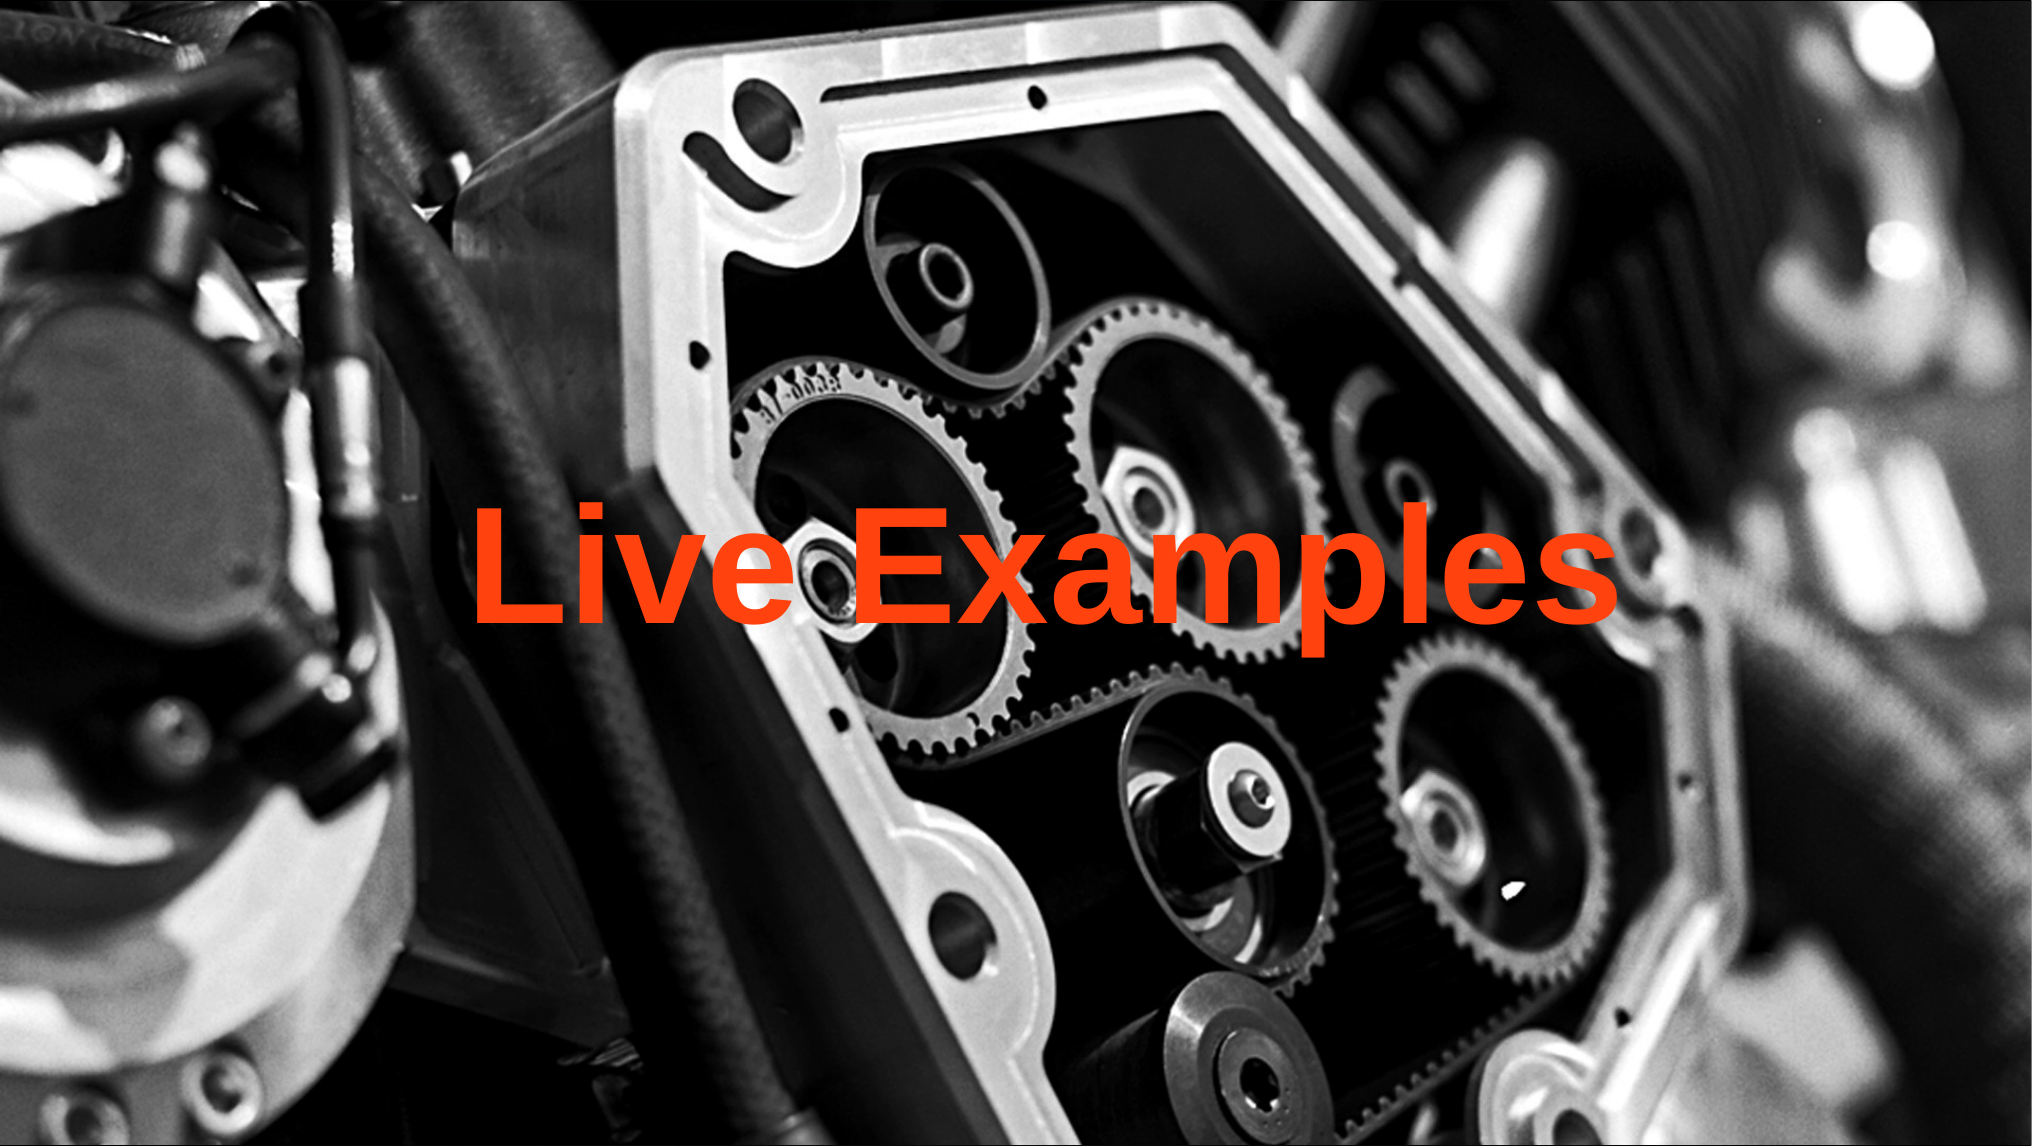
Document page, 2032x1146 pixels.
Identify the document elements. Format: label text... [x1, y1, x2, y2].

picture [0, 0, 2032, 1146]
title Live Examples [101, 45, 1930, 1087]
